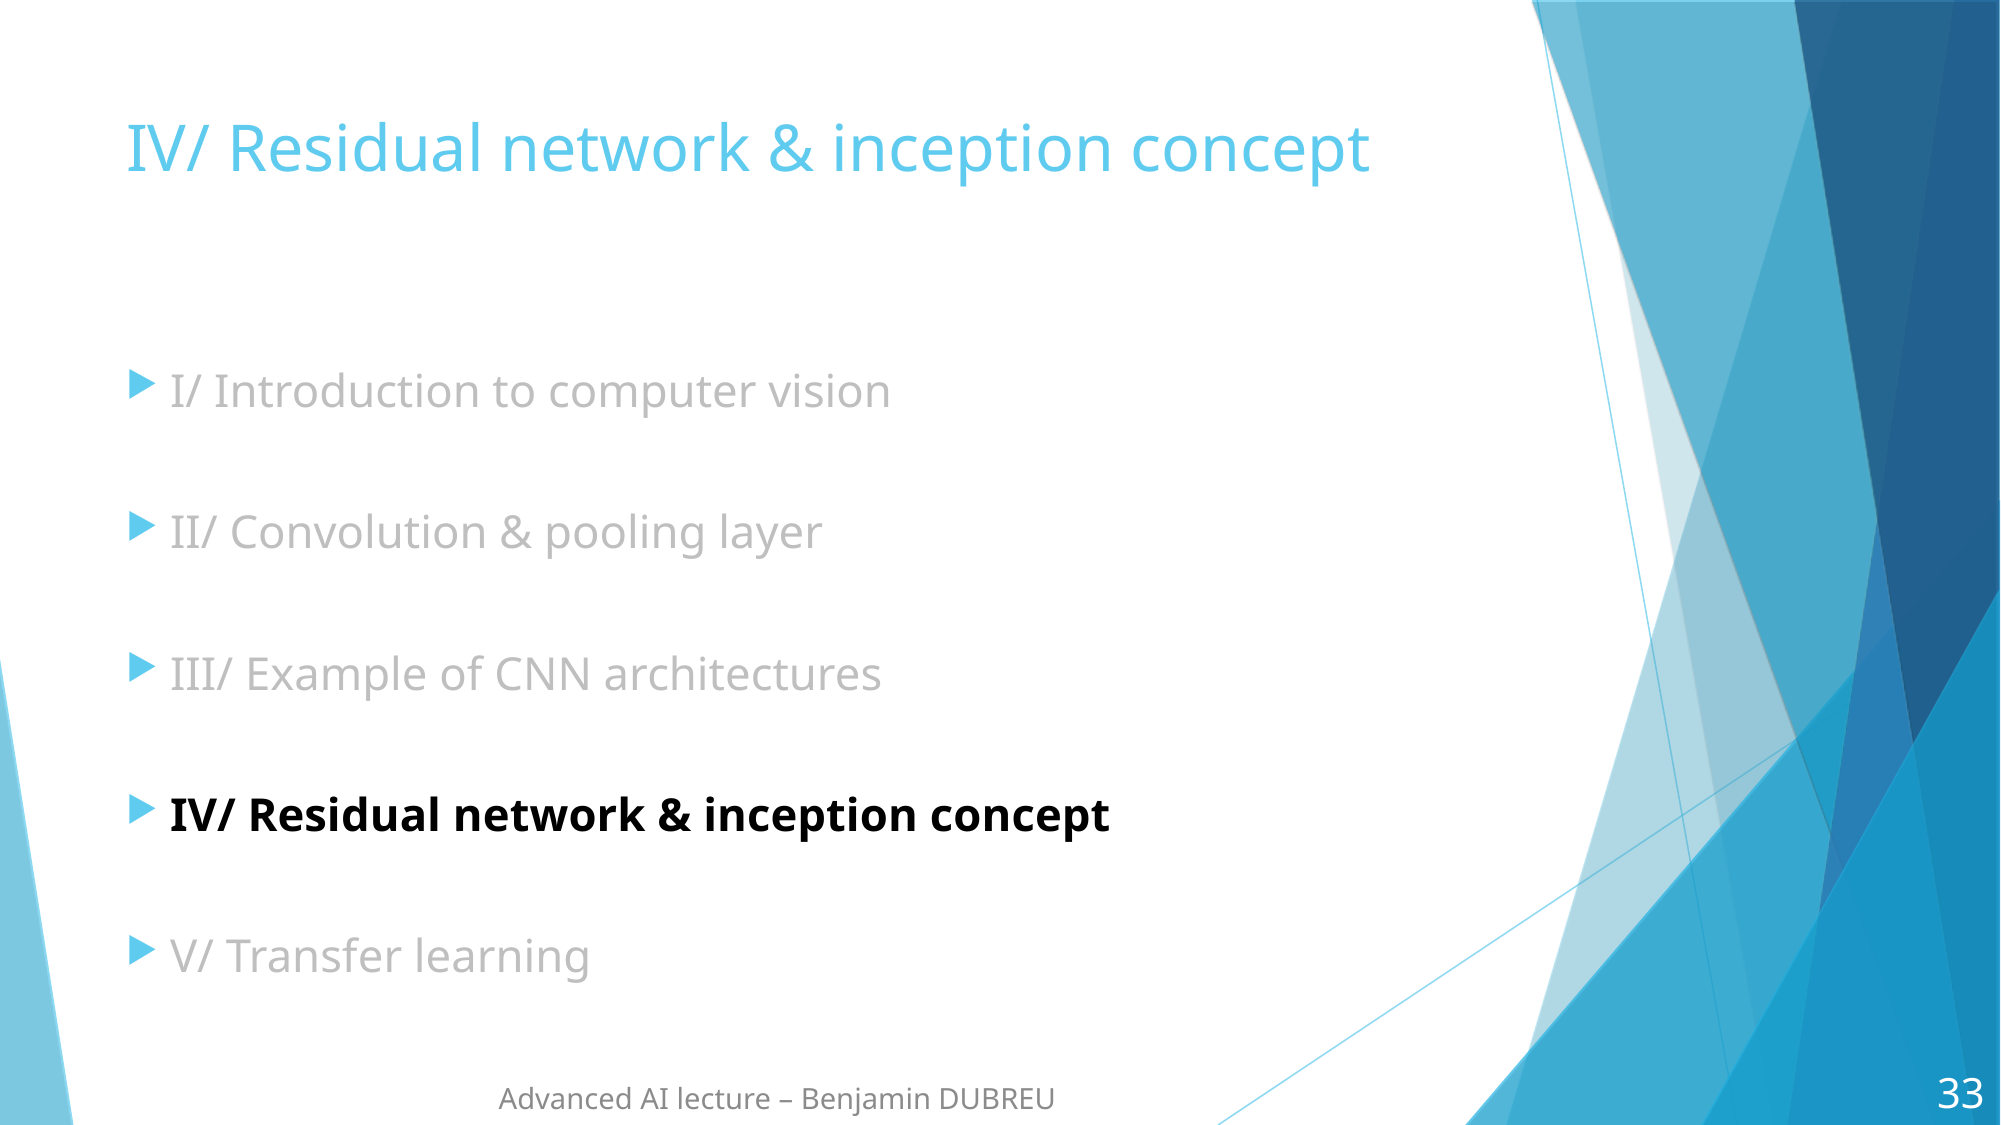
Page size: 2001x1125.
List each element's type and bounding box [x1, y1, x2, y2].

list [111, 354, 1522, 992]
title [111, 99, 1522, 317]
footer [483, 1067, 1517, 1125]
slide_number [1887, 1065, 2000, 1125]
